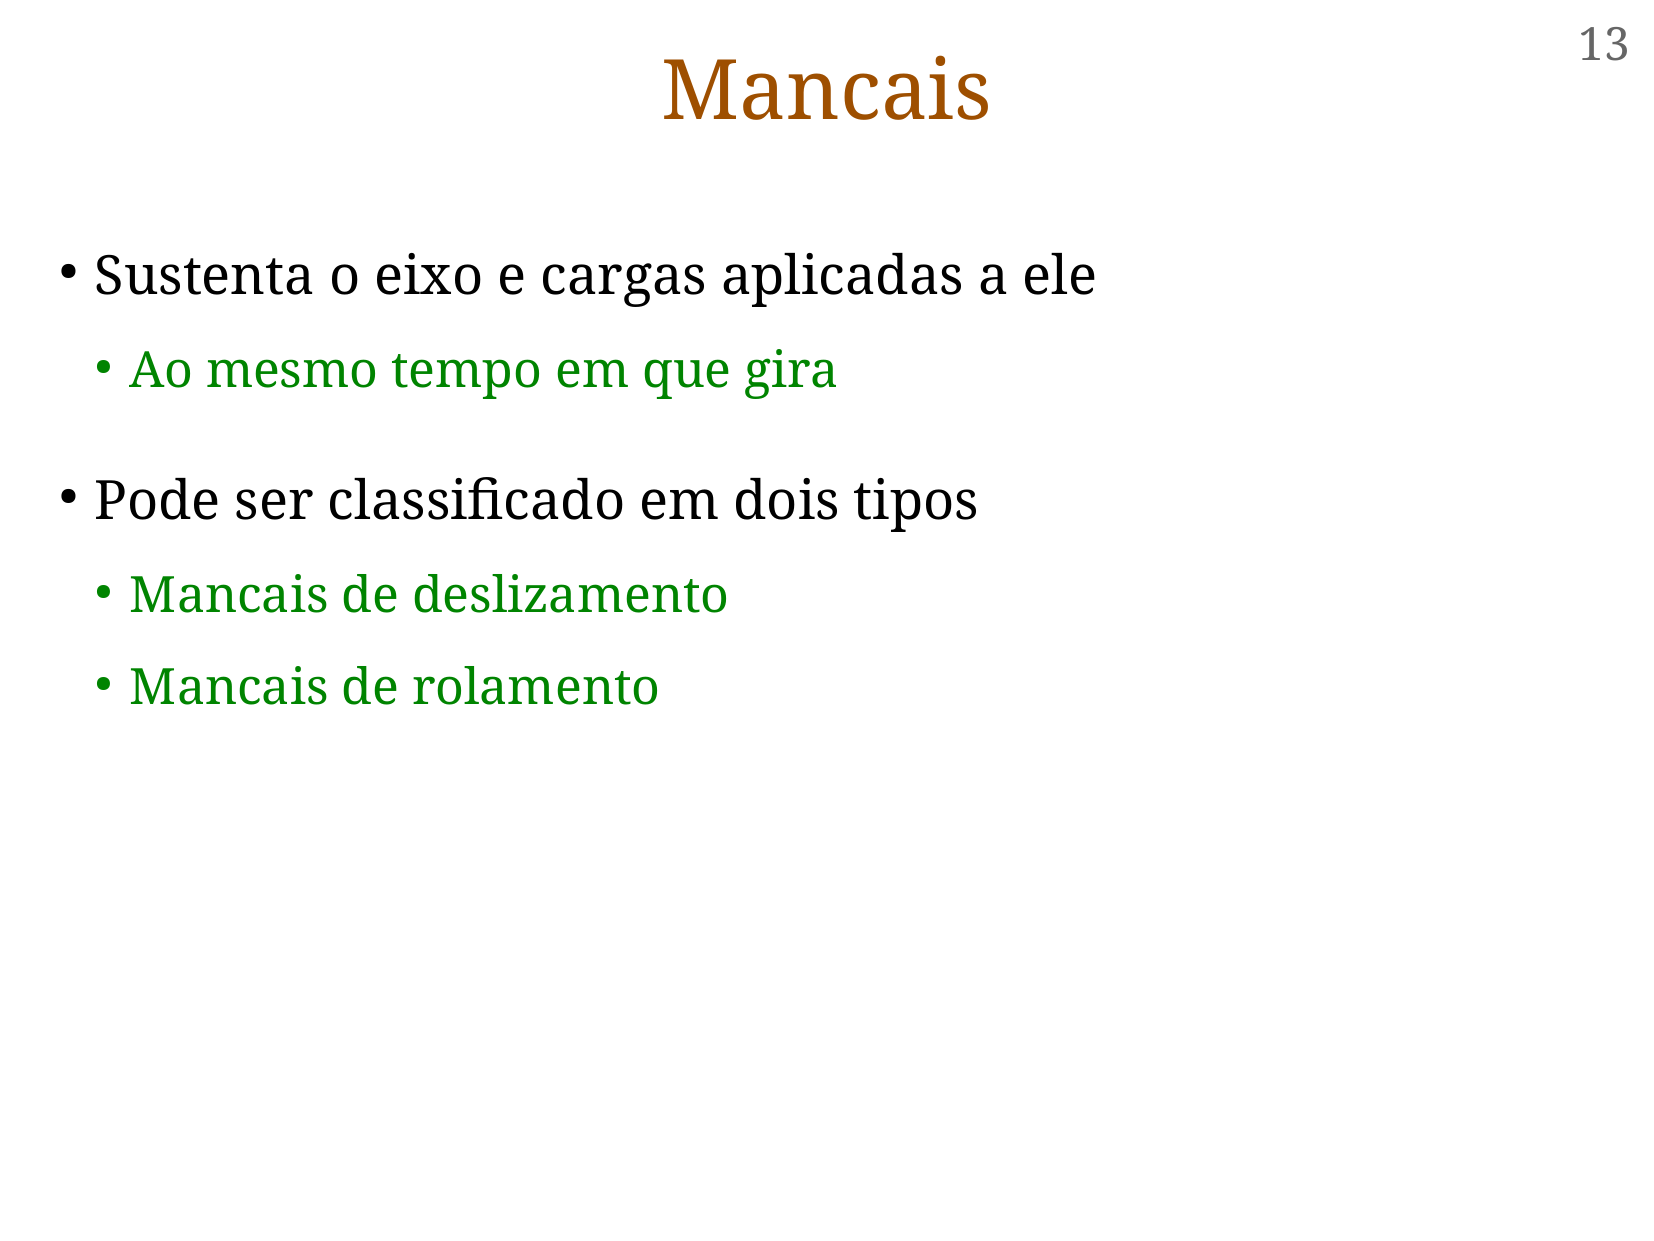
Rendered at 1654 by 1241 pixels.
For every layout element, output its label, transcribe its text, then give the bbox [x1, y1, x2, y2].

title Mancais [59, 29, 1595, 148]
list Sustenta o eixo e cargas aplicadas a ele Ao mesmo tempo em que gira Pode ser classificado em dois tipos Mancais de deslizamento Mancais de rolamento [59, 236, 1595, 1211]
